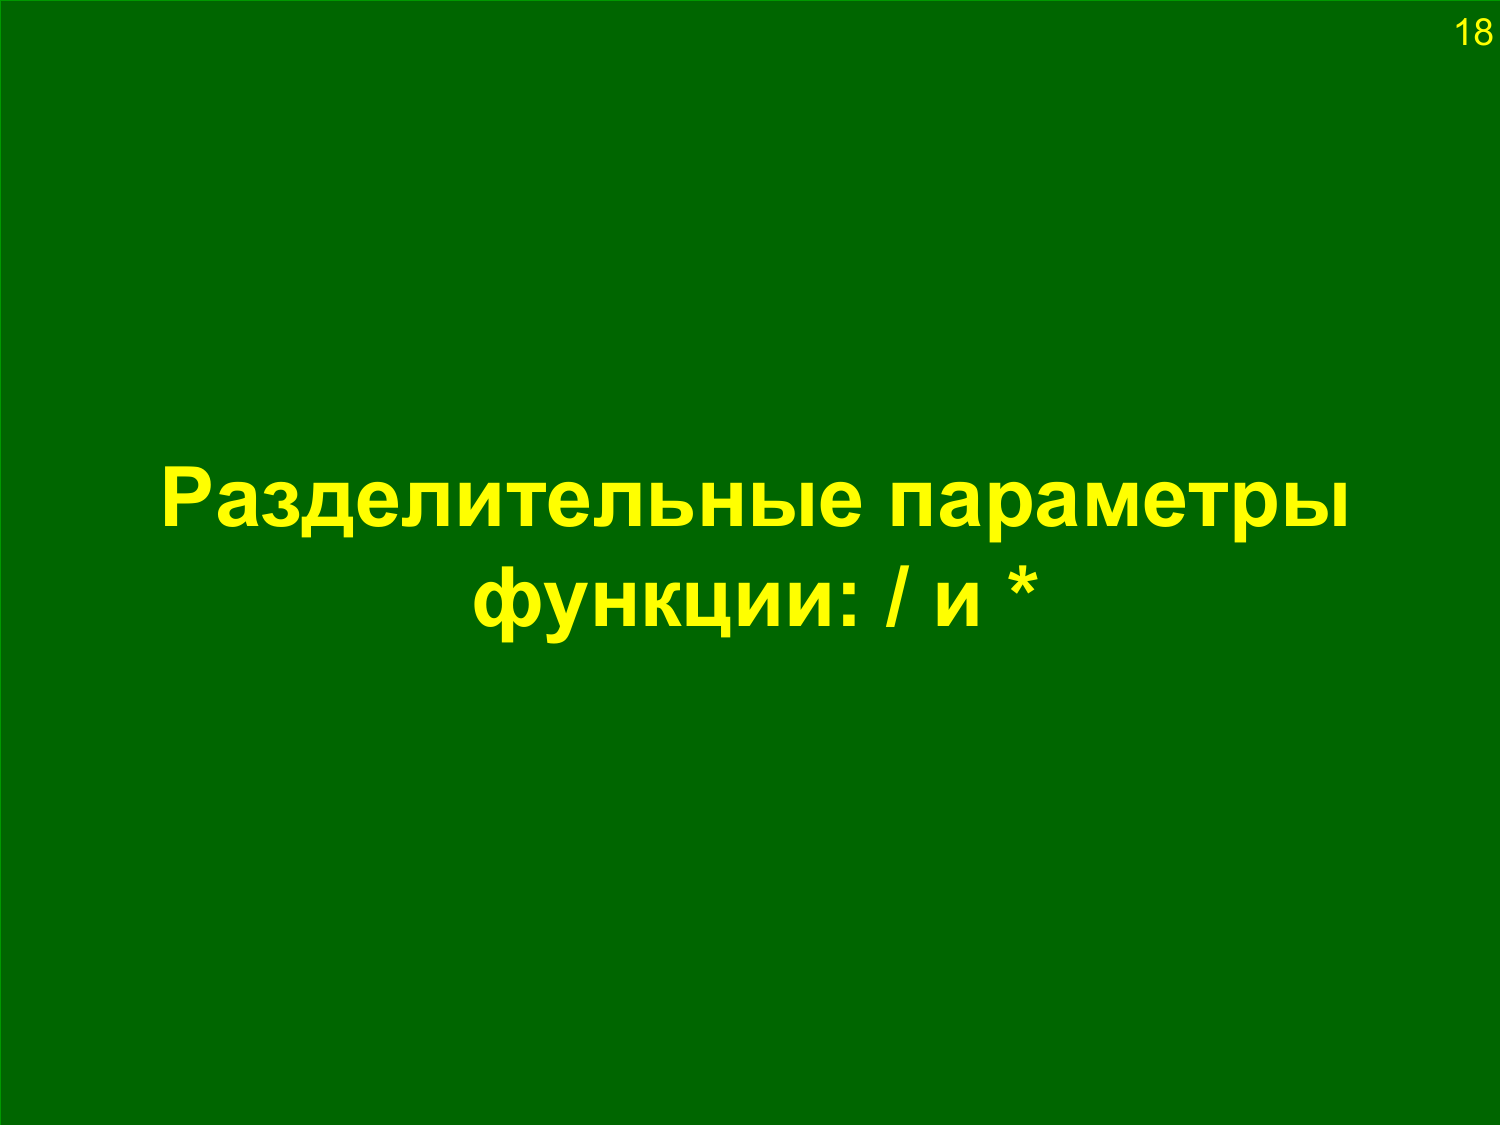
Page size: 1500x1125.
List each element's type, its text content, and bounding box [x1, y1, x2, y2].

text_box Разделительные параметры функции: / и * [35, 484, 1477, 603]
